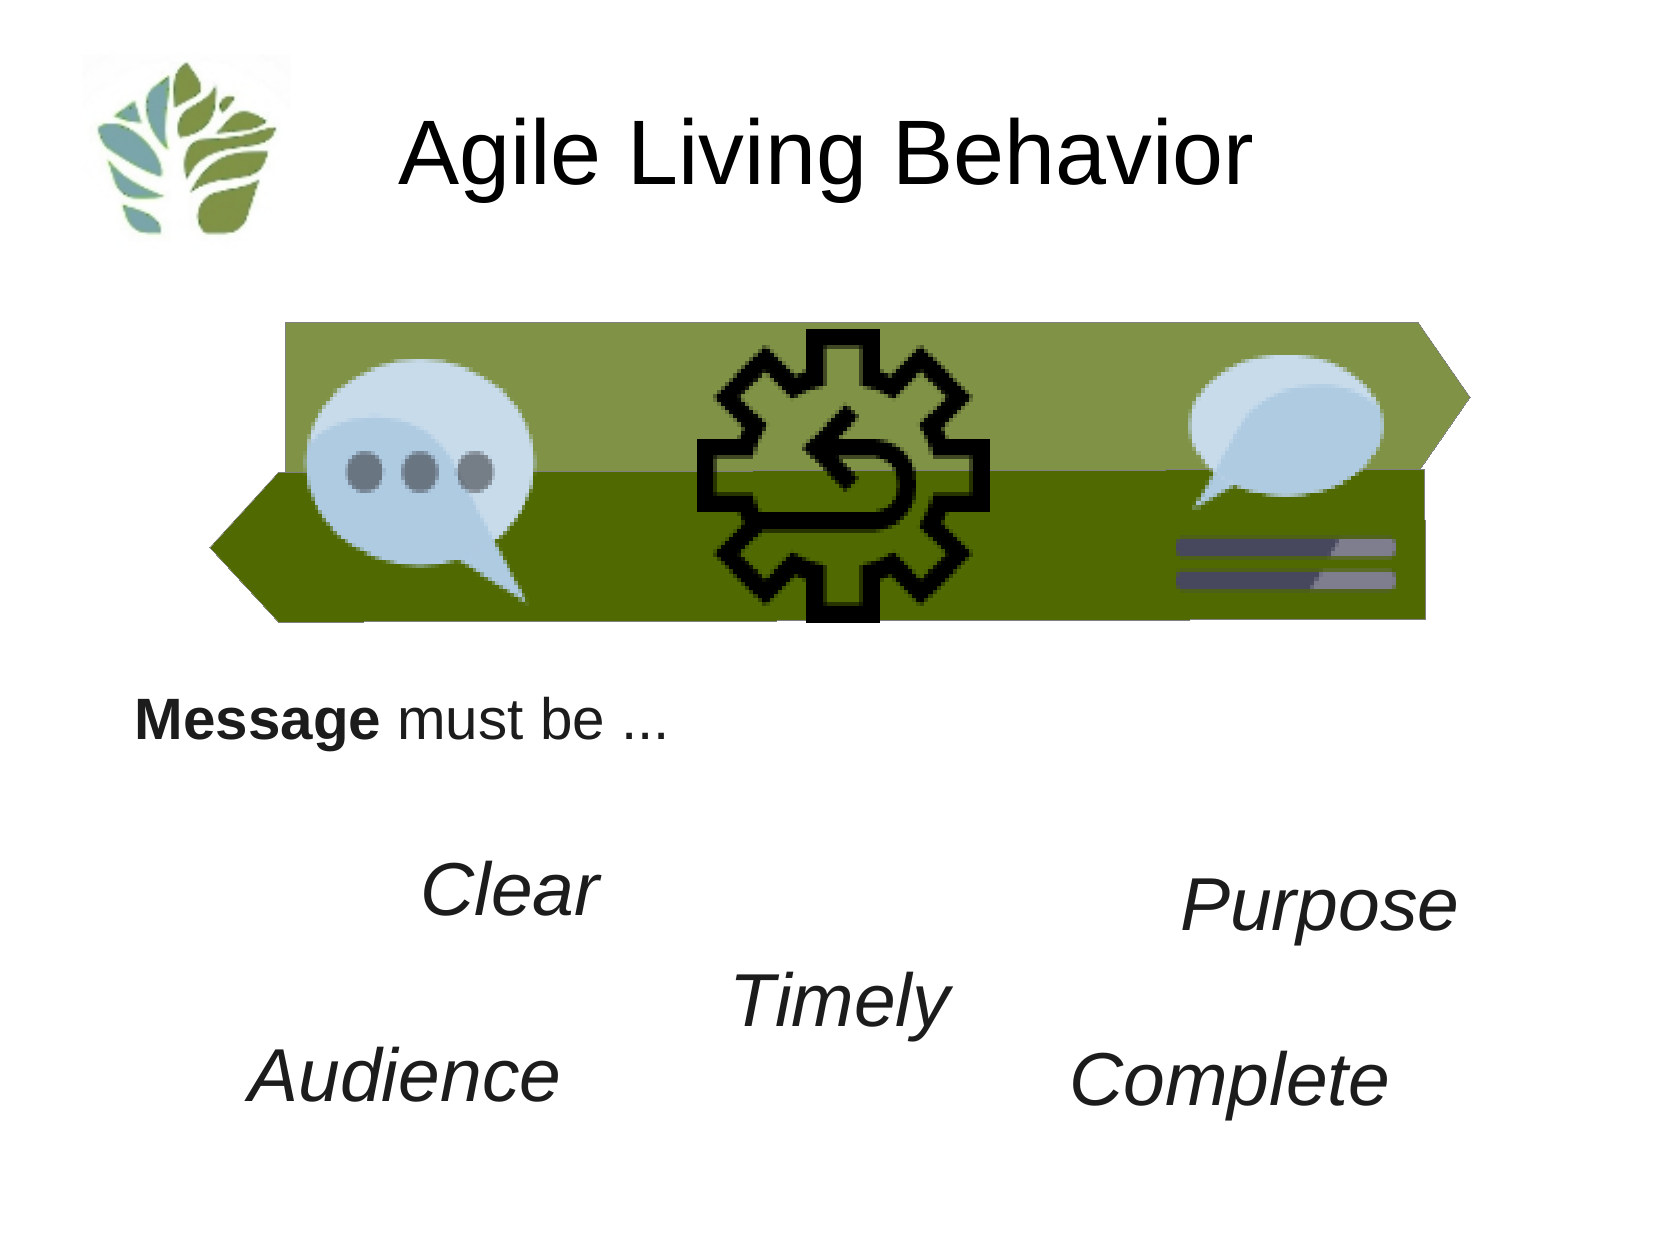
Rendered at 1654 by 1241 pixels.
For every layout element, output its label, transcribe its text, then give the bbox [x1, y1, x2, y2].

title Agile Living Behavior [291, 49, 1571, 257]
text_box Complete [1050, 1029, 1411, 1129]
text_box Message must be ... [120, 679, 1516, 761]
text_box [1433, 343, 1471, 451]
picture [285, 322, 556, 623]
text_box [209, 472, 285, 623]
text_box Purpose [1140, 855, 1501, 954]
text_box Audience [225, 1026, 586, 1126]
picture [1140, 322, 1433, 623]
picture [697, 329, 990, 623]
text_box Clear [330, 840, 691, 939]
text_box Timely [660, 951, 1021, 1051]
picture [82, 49, 291, 258]
text_box [556, 322, 1140, 622]
